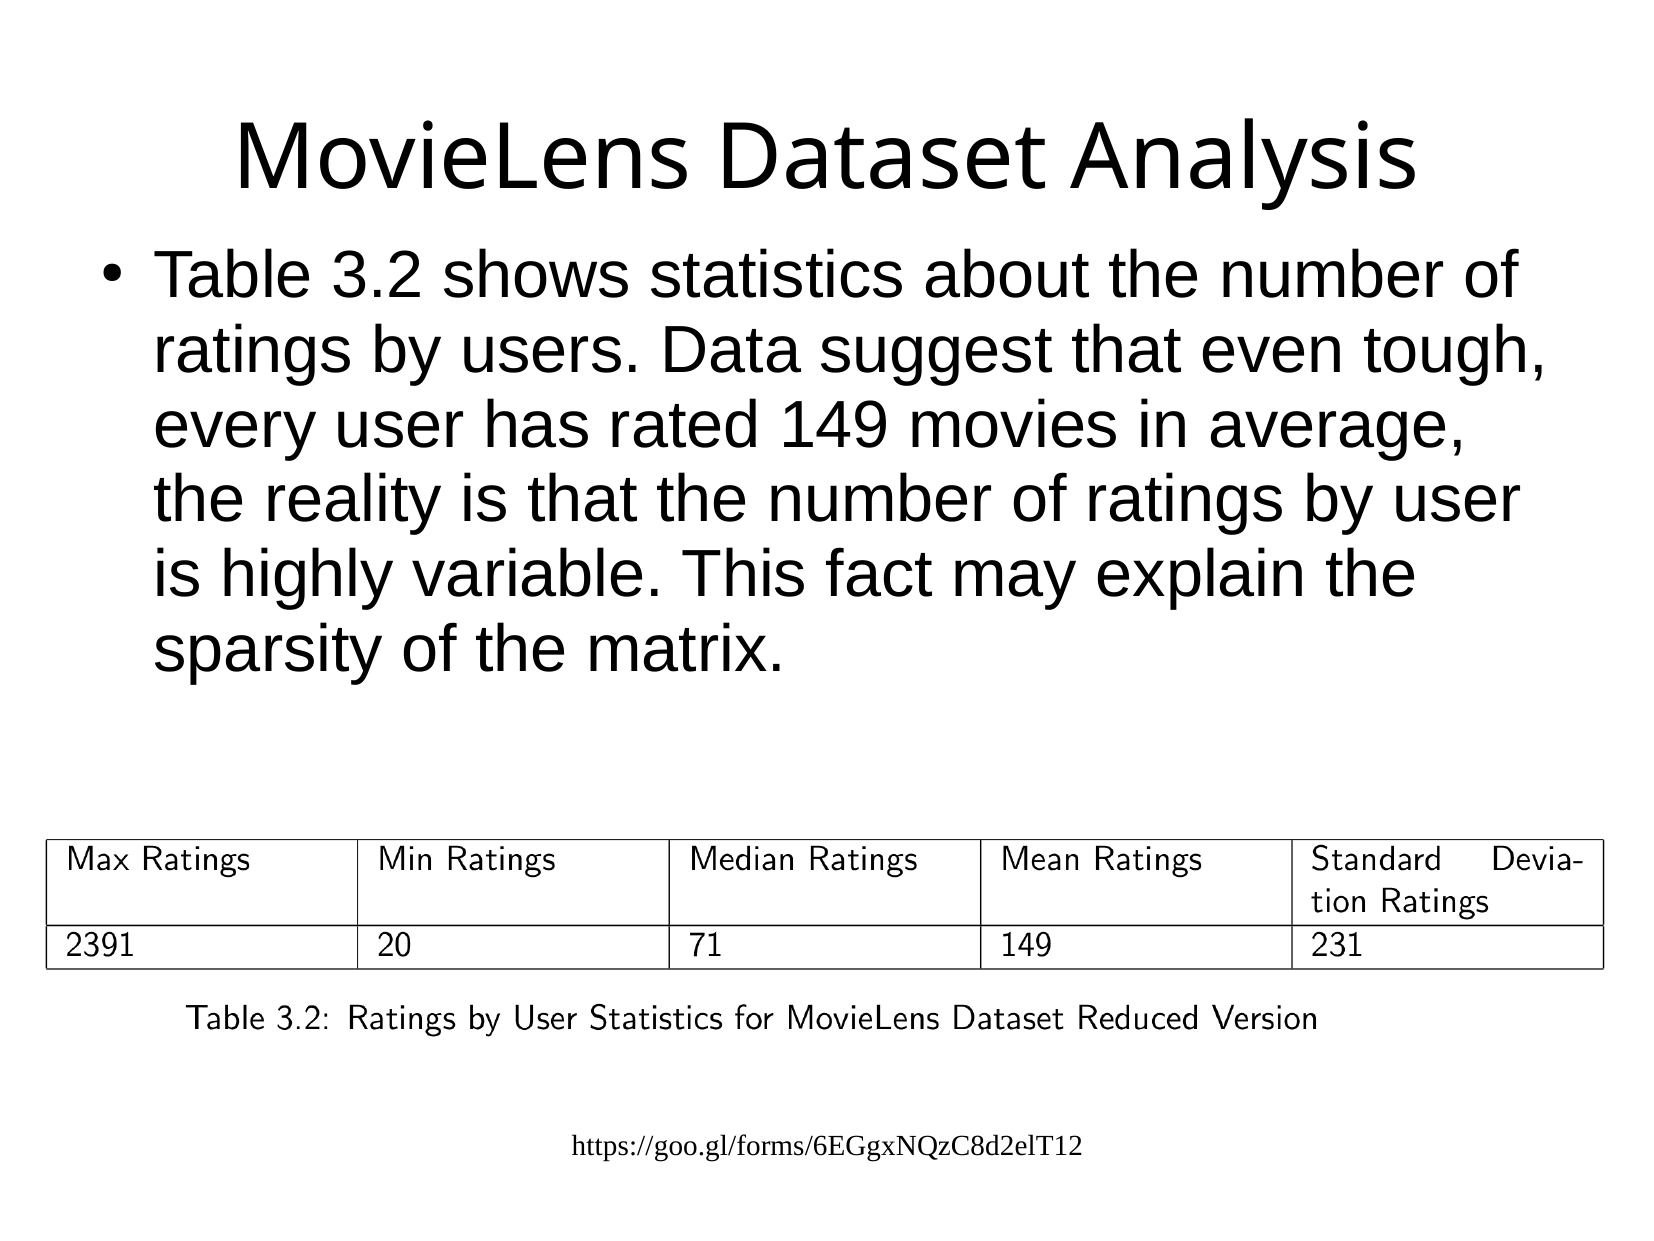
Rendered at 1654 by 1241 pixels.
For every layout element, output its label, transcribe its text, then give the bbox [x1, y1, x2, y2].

list Table 3.2 shows statistics about the number of ratings by users. Data suggest that even tough, every user has rated 149 movies in average, the reality is that the number of ratings by user is highly variable. This fact may explain the sparsity of the matrix. [82, 237, 1571, 713]
picture [25, 817, 1627, 1042]
title MovieLens Dataset Analysis [82, 49, 1571, 237]
